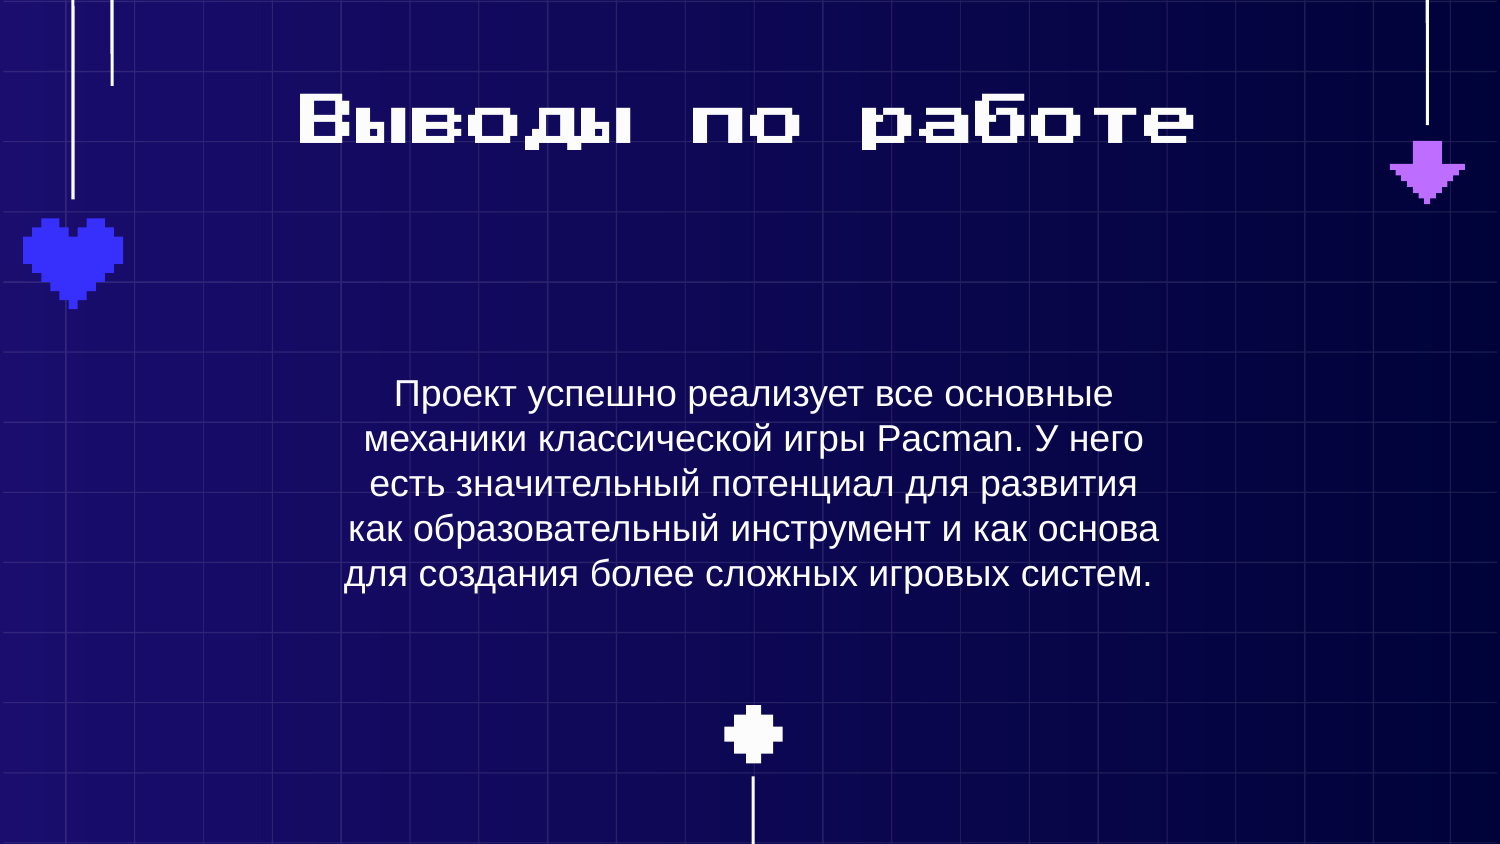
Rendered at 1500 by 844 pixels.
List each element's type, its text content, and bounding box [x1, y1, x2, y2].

subtitle Проект успешно реализует все основные механики классической игры Pacman. У него есть значительный потенциал для развития как образовательный инструмент и как основа для создания более сложных игровых систем. [325, 354, 1183, 592]
picture [0, 0, 1500, 844]
text_box [724, 705, 783, 764]
title Выводы по работе [116, 79, 1383, 164]
